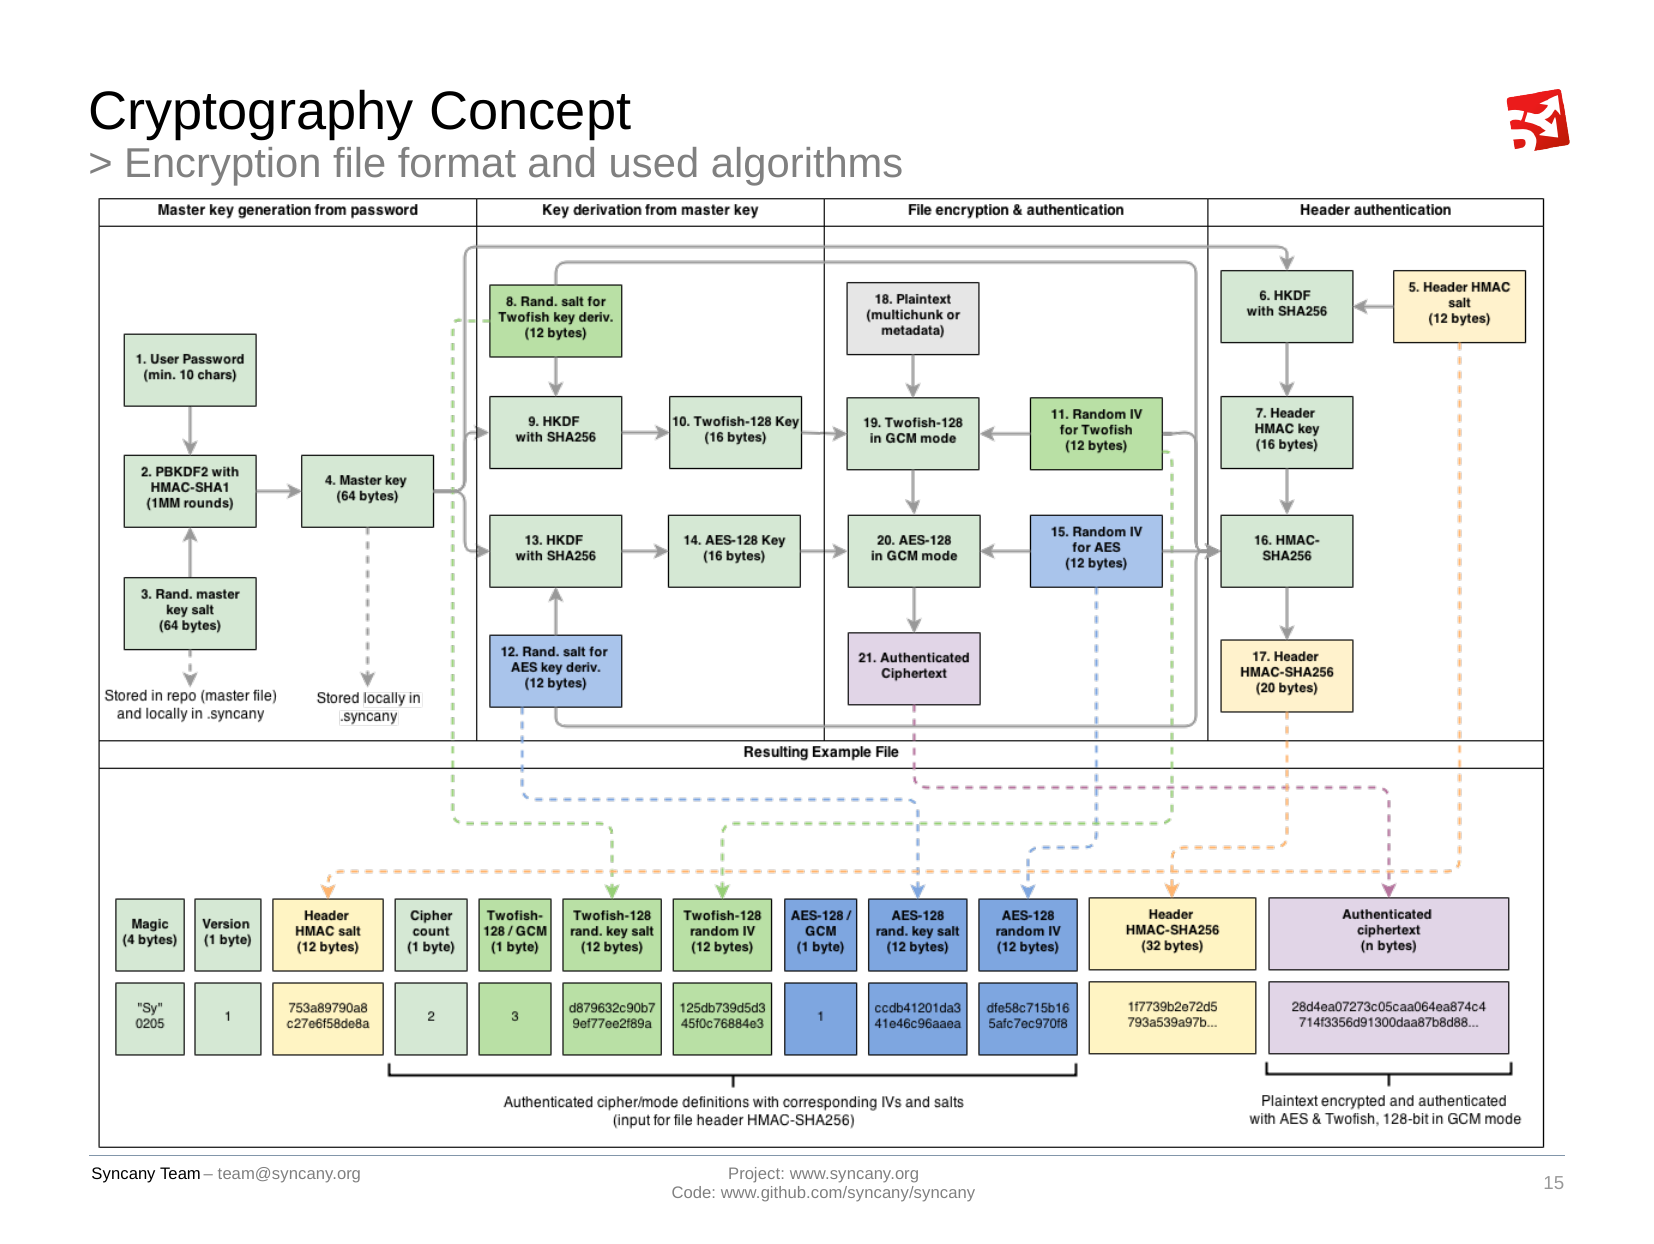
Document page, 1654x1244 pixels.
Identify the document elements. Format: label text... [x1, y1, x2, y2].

text_box <number> [1476, 1167, 1565, 1193]
title Cryptography Concept > Encryption file format and used algorithms [88, 82, 1343, 207]
picture [95, 197, 1555, 1154]
picture [1504, 86, 1572, 155]
